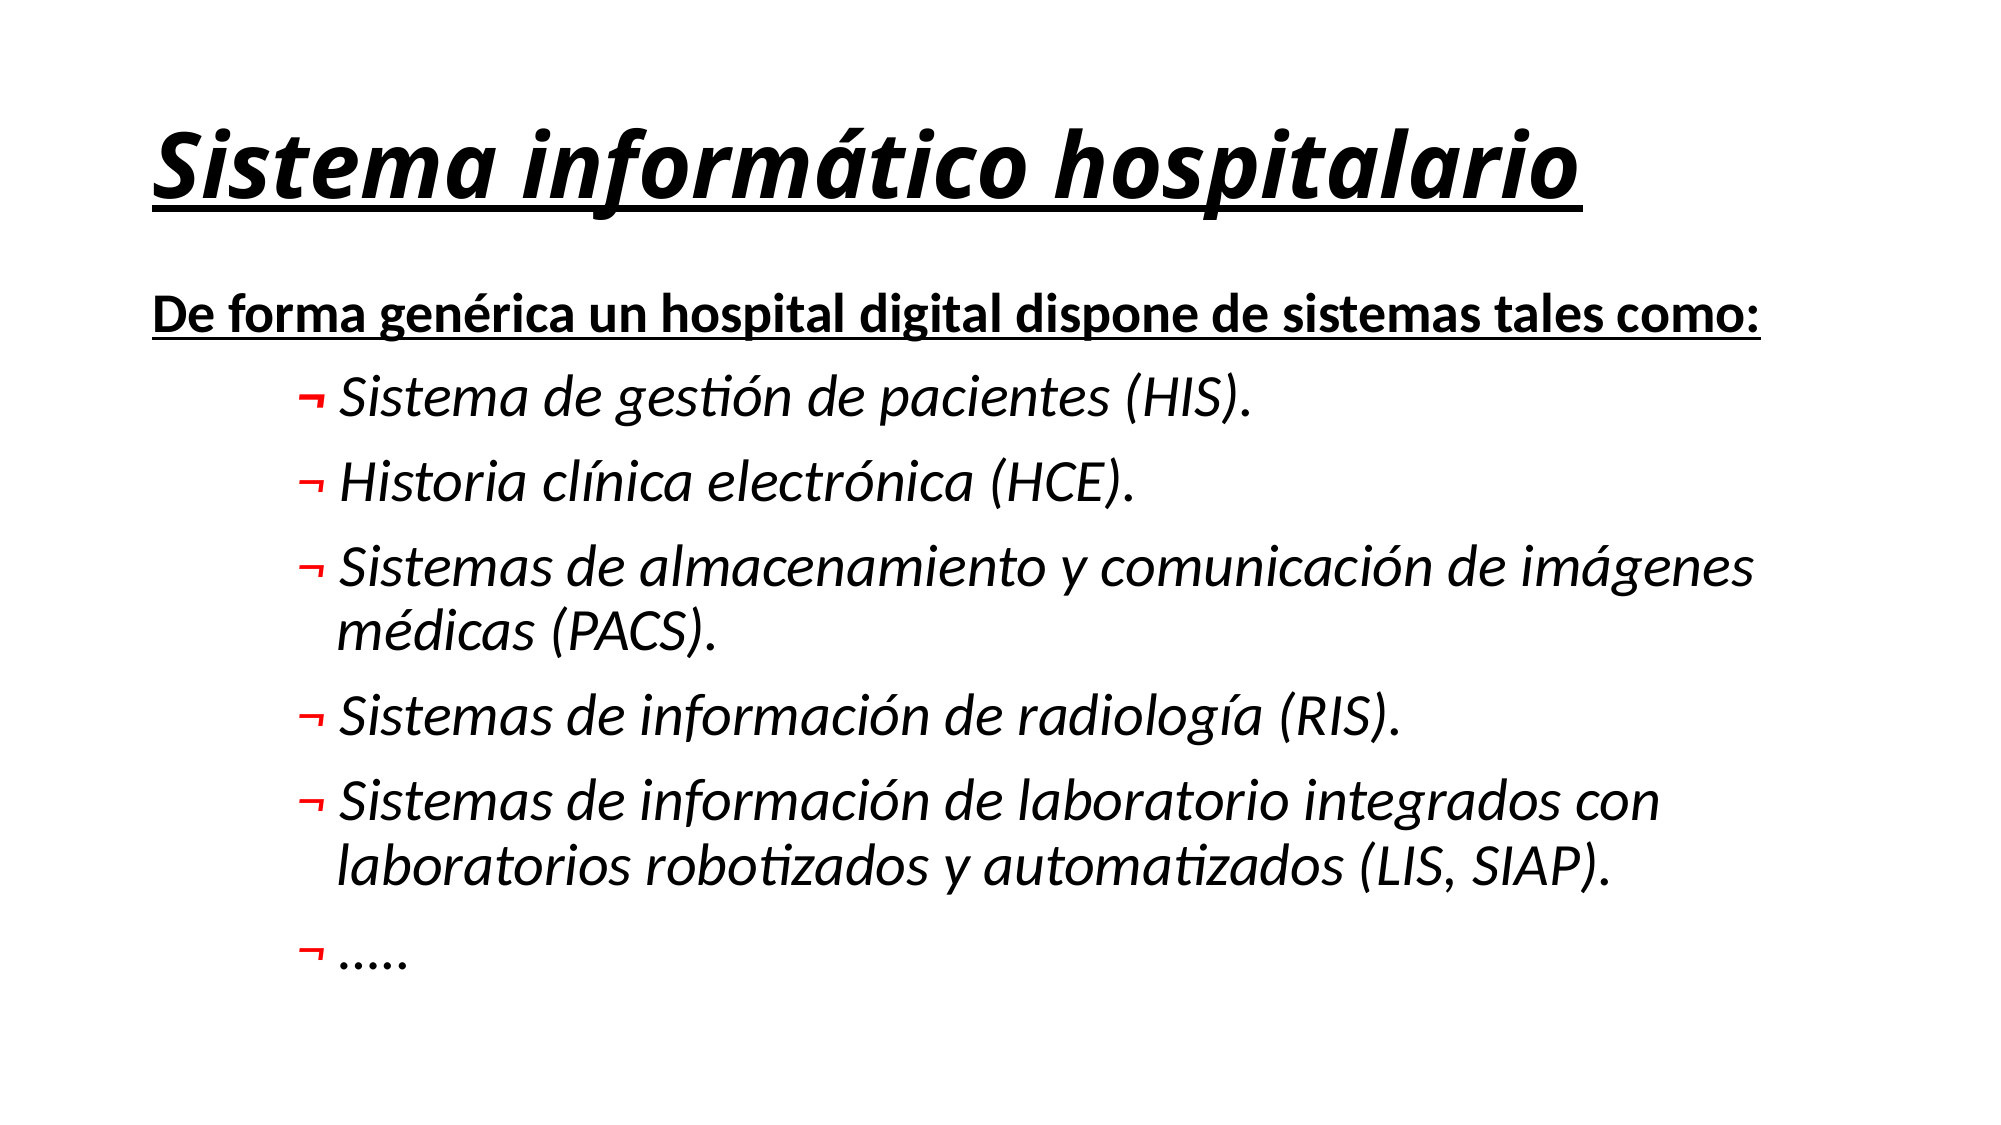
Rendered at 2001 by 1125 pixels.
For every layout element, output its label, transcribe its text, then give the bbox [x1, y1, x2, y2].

title Sistema informático hospitalario [137, 59, 1863, 277]
list De forma genérica un hospital digital dispone de sistemas tales como: ¬ Sistema de gestión de pacientes (HIS). ¬ Historia clínica electrónica (HCE). ¬ Sistemas de almacenamiento y comunicación de imágenes médicas (PACS). ¬ Sistemas de información de radiología (RIS). ¬ Sistemas de información de laboratorio integrados con laboratorios robotizados y automatizados (LIS, SIAP). ¬ ….. [137, 277, 1863, 992]
